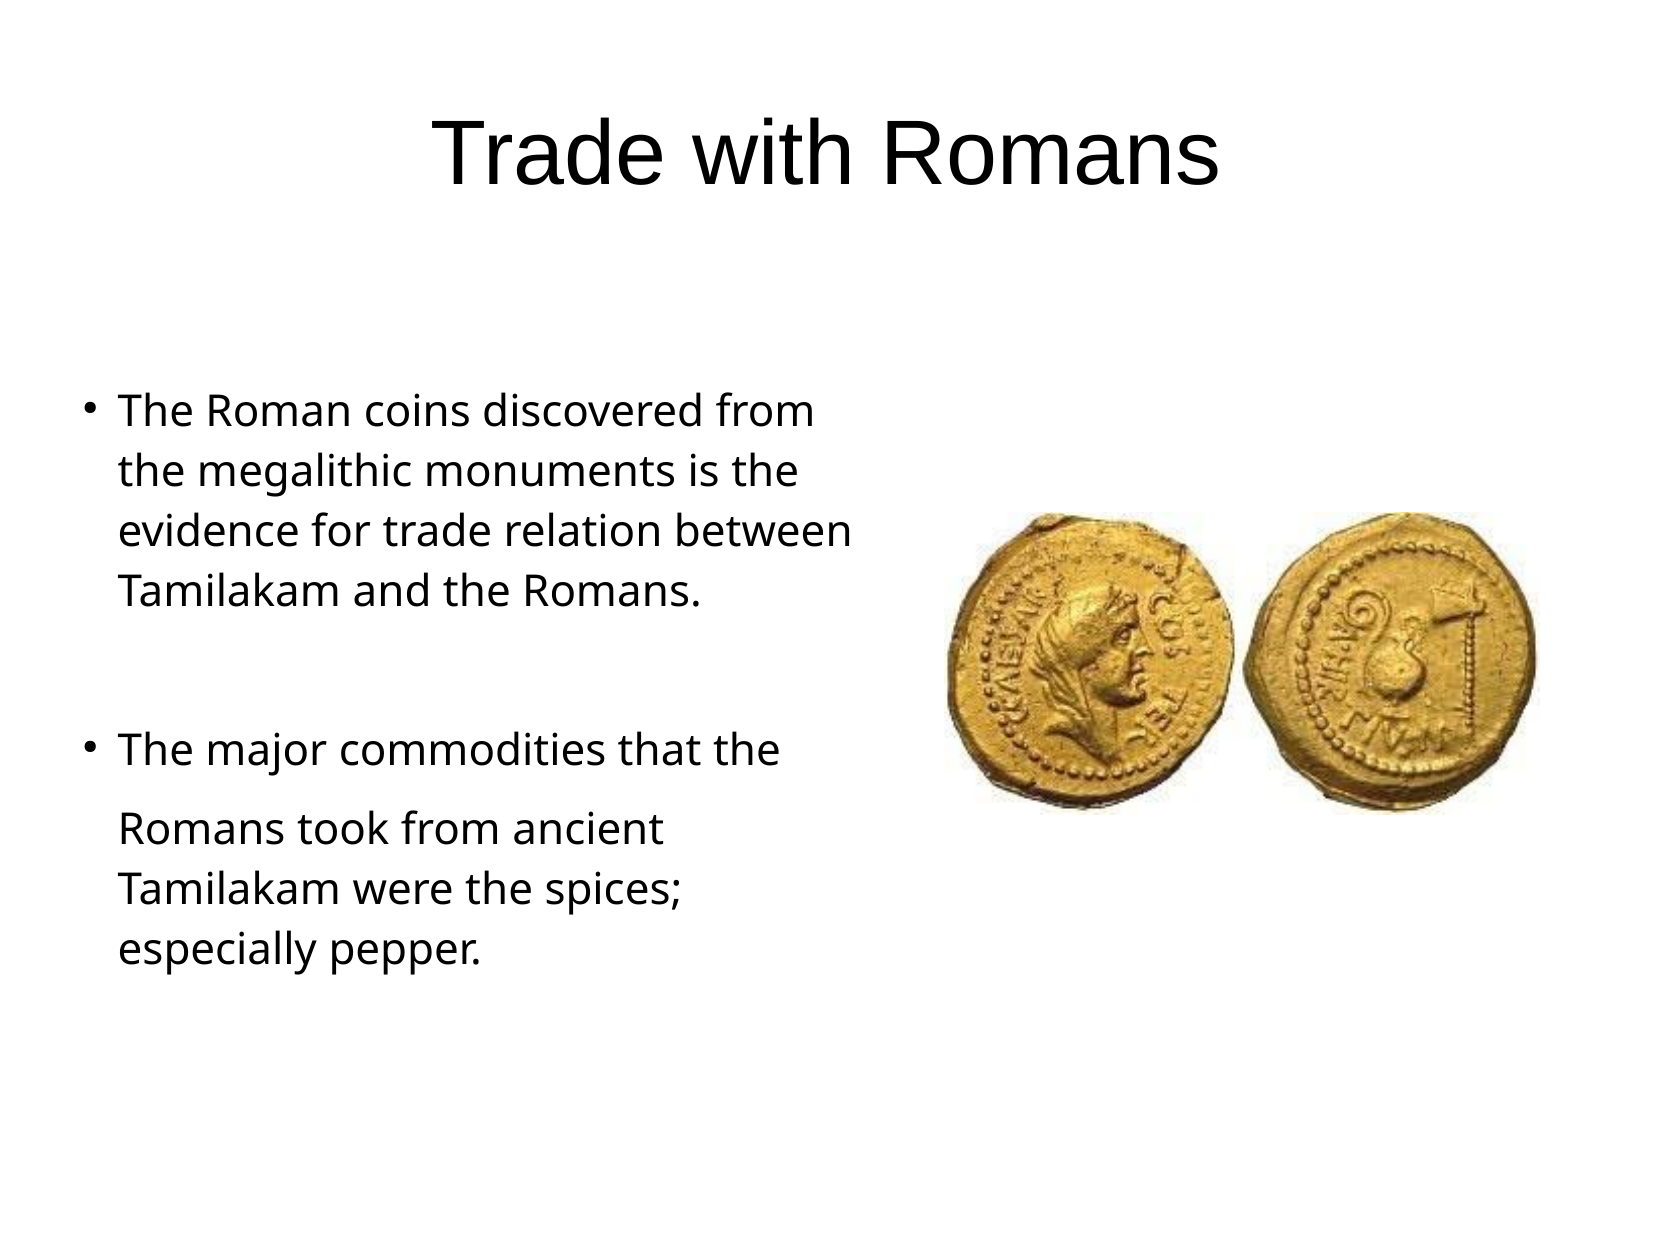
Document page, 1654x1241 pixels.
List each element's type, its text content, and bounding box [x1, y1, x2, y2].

list The Roman coins discovered from the megalithic monuments is the evidence for trade relation between Tamilakam and the Romans. The major commodities that the Romans took from ancient Tamilakam were the spices; especially pepper. [70, 379, 863, 1040]
title Trade with Romans [82, 49, 1571, 257]
picture [944, 512, 1540, 815]
